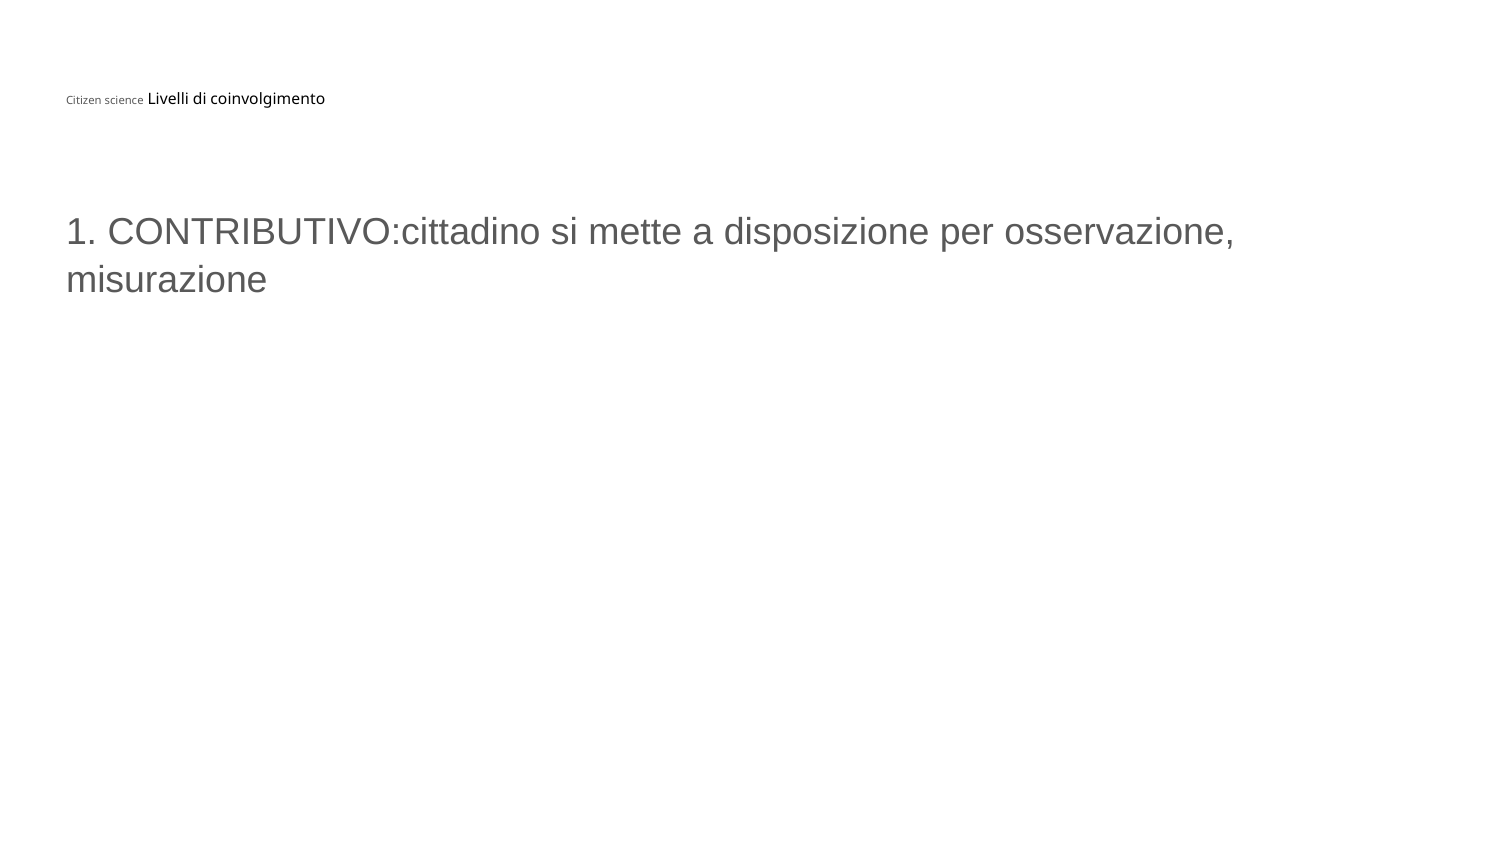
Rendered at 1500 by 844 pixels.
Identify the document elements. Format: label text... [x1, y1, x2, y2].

list 1. CONTRIBUTIVO:cittadino si mette a disposizione per osservazione, misurazione [51, 189, 1449, 750]
title Citizen science Livelli di coinvolgimento [51, 72, 1449, 167]
